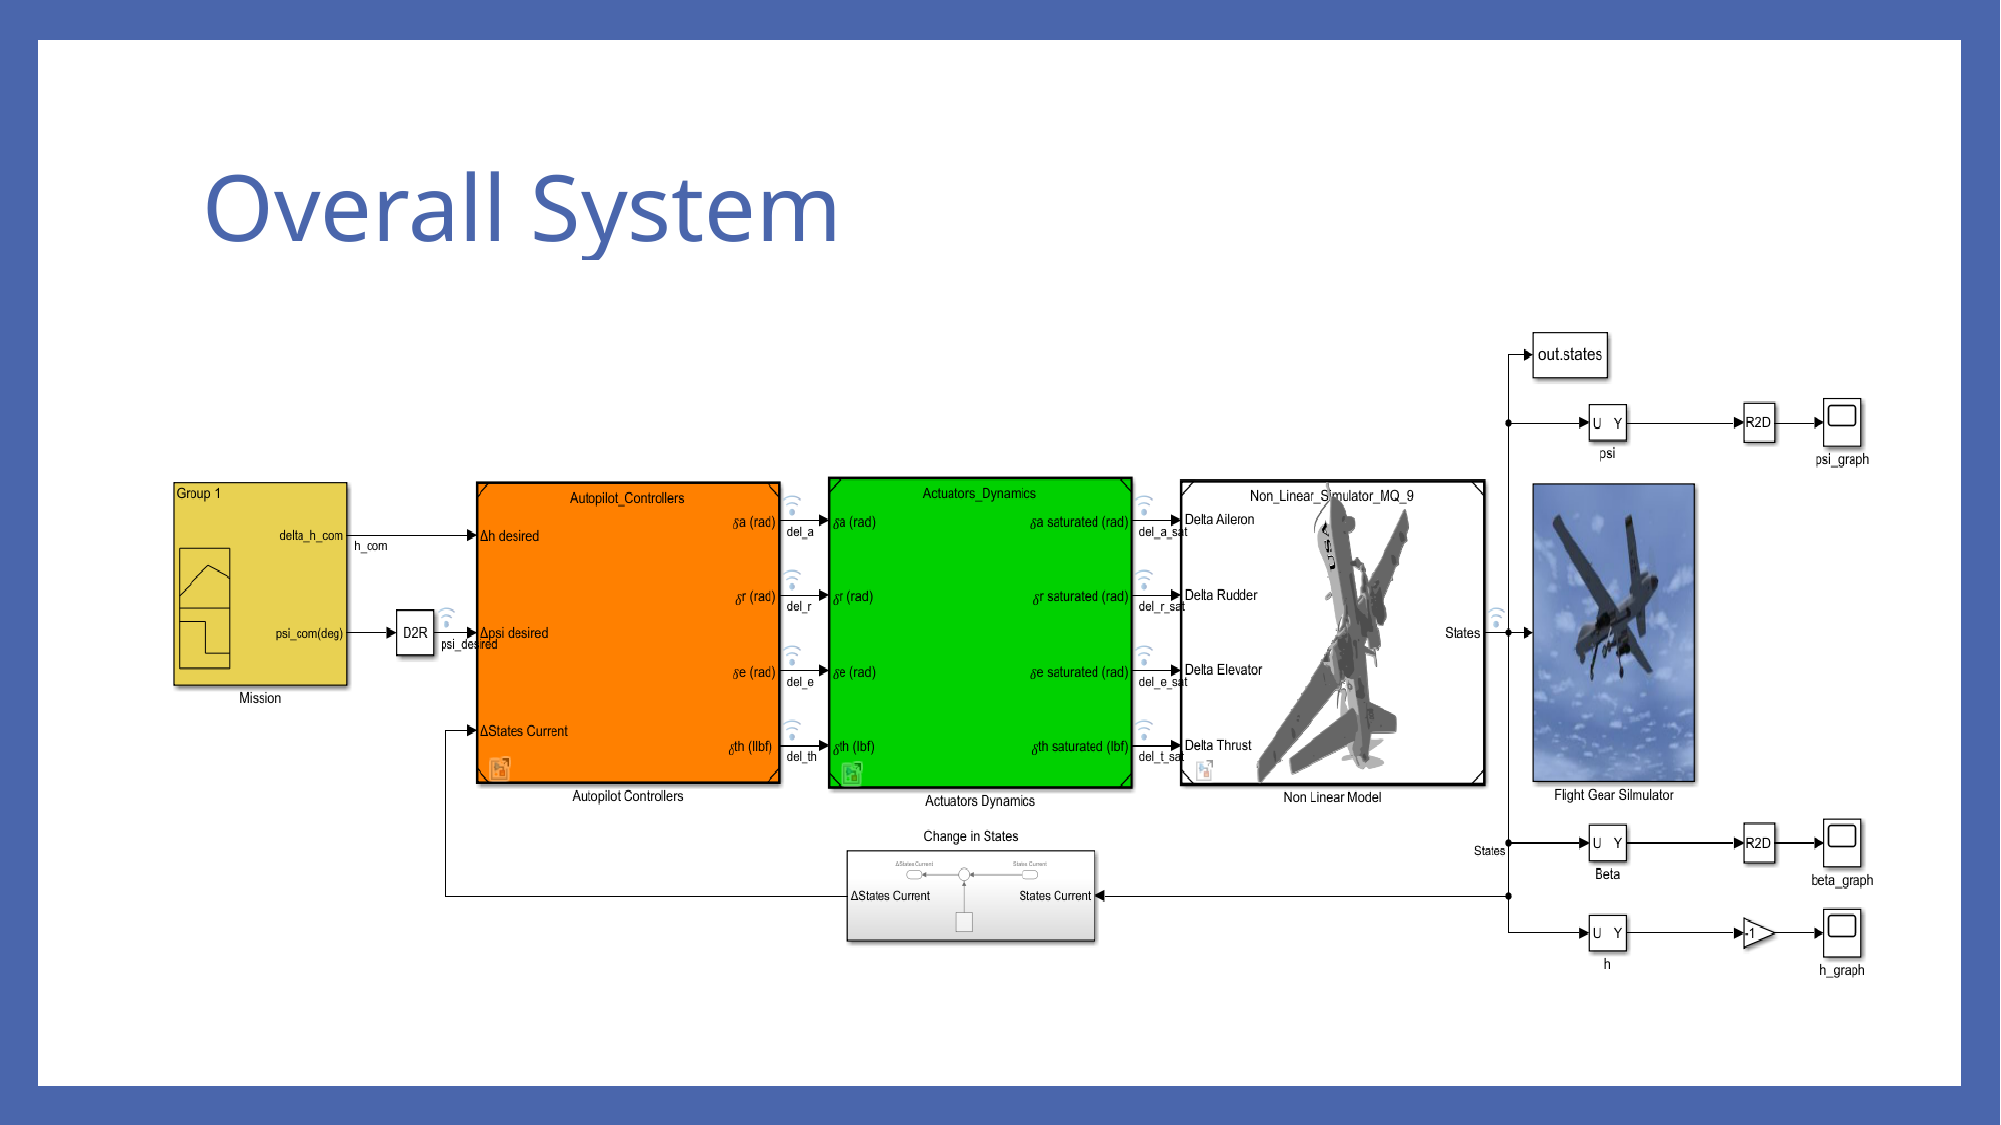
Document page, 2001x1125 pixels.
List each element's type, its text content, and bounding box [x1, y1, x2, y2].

title Overall System [187, 99, 1808, 260]
picture [155, 260, 1890, 1038]
